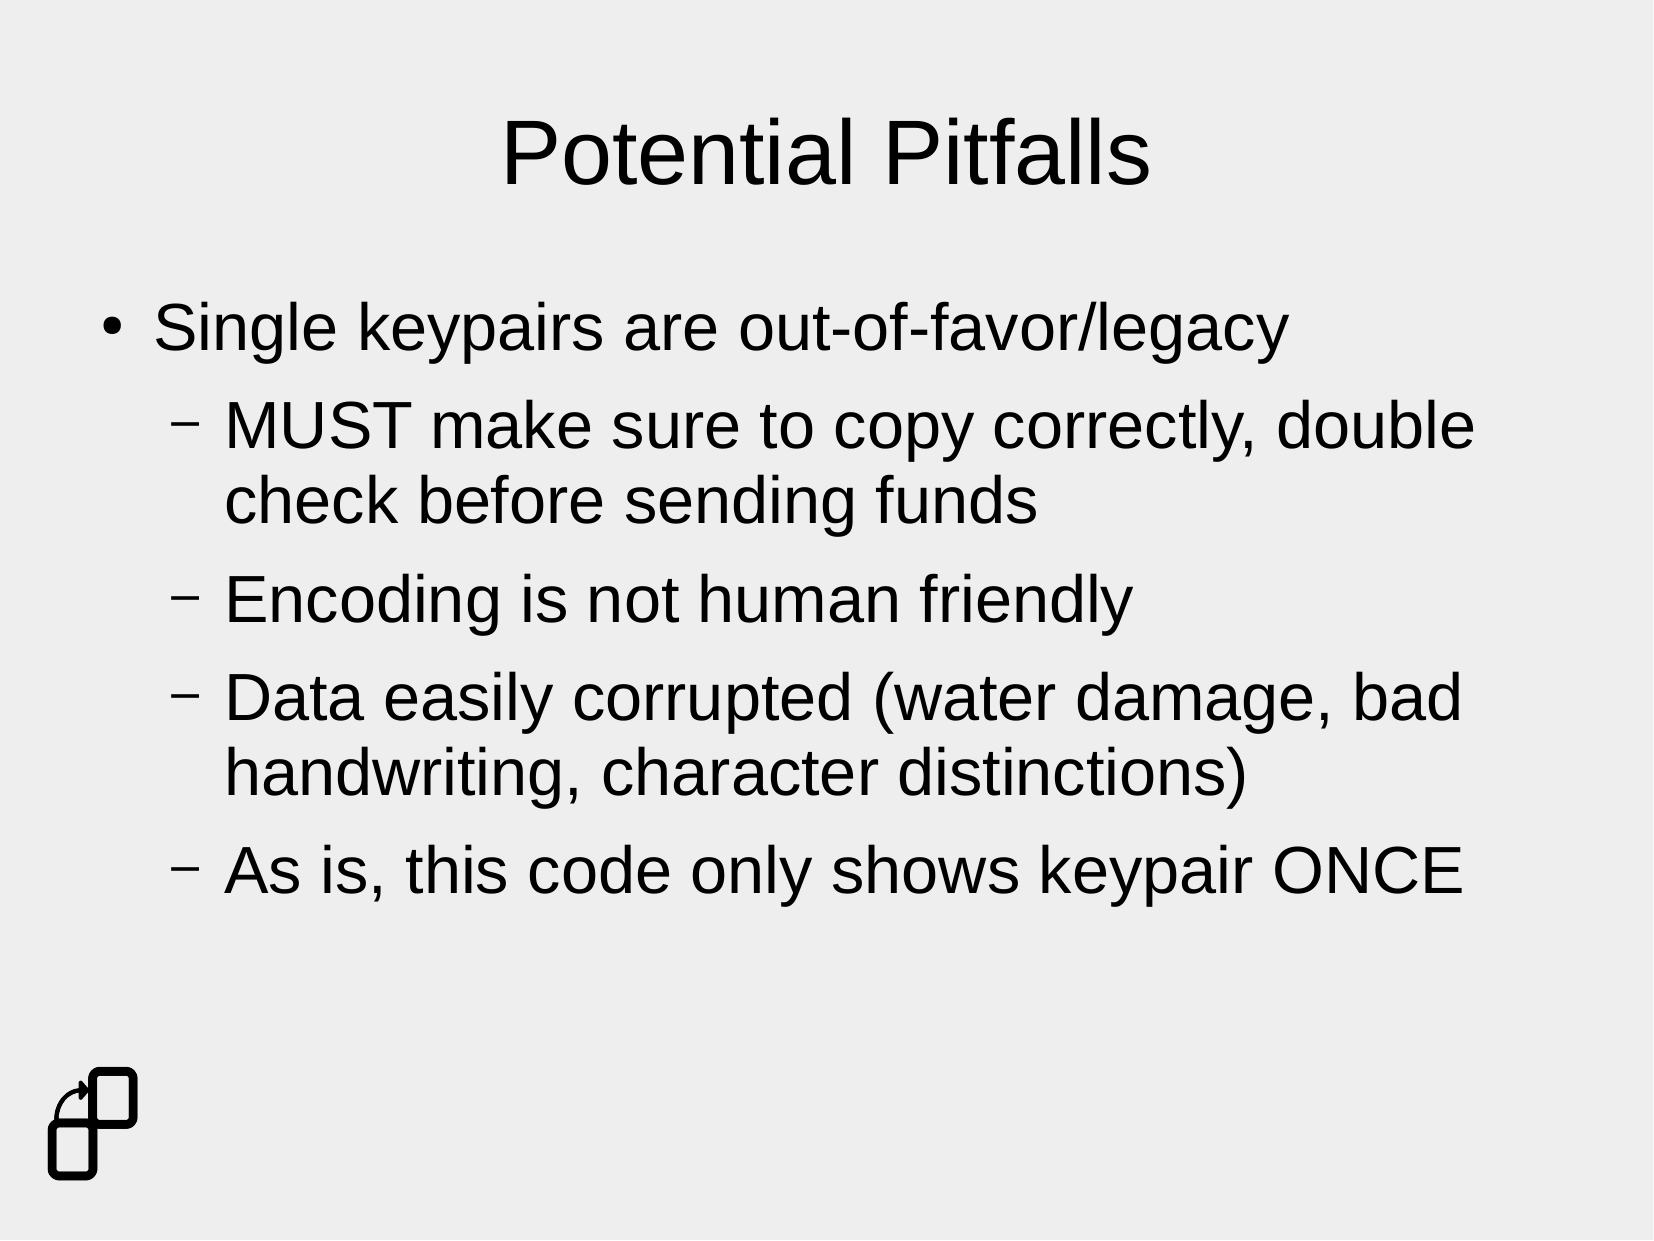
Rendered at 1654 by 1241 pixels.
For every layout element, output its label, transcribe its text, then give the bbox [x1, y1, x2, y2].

title Potential Pitfalls [82, 49, 1571, 257]
list Single keypairs are out-of-favor/legacy MUST make sure to copy correctly, double check before sending funds Encoding is not human friendly Data easily corrupted (water damage, bad handwriting, character distinctions) As is, this code only shows keypair ONCE [82, 290, 1571, 1010]
picture [30, 1062, 153, 1186]
